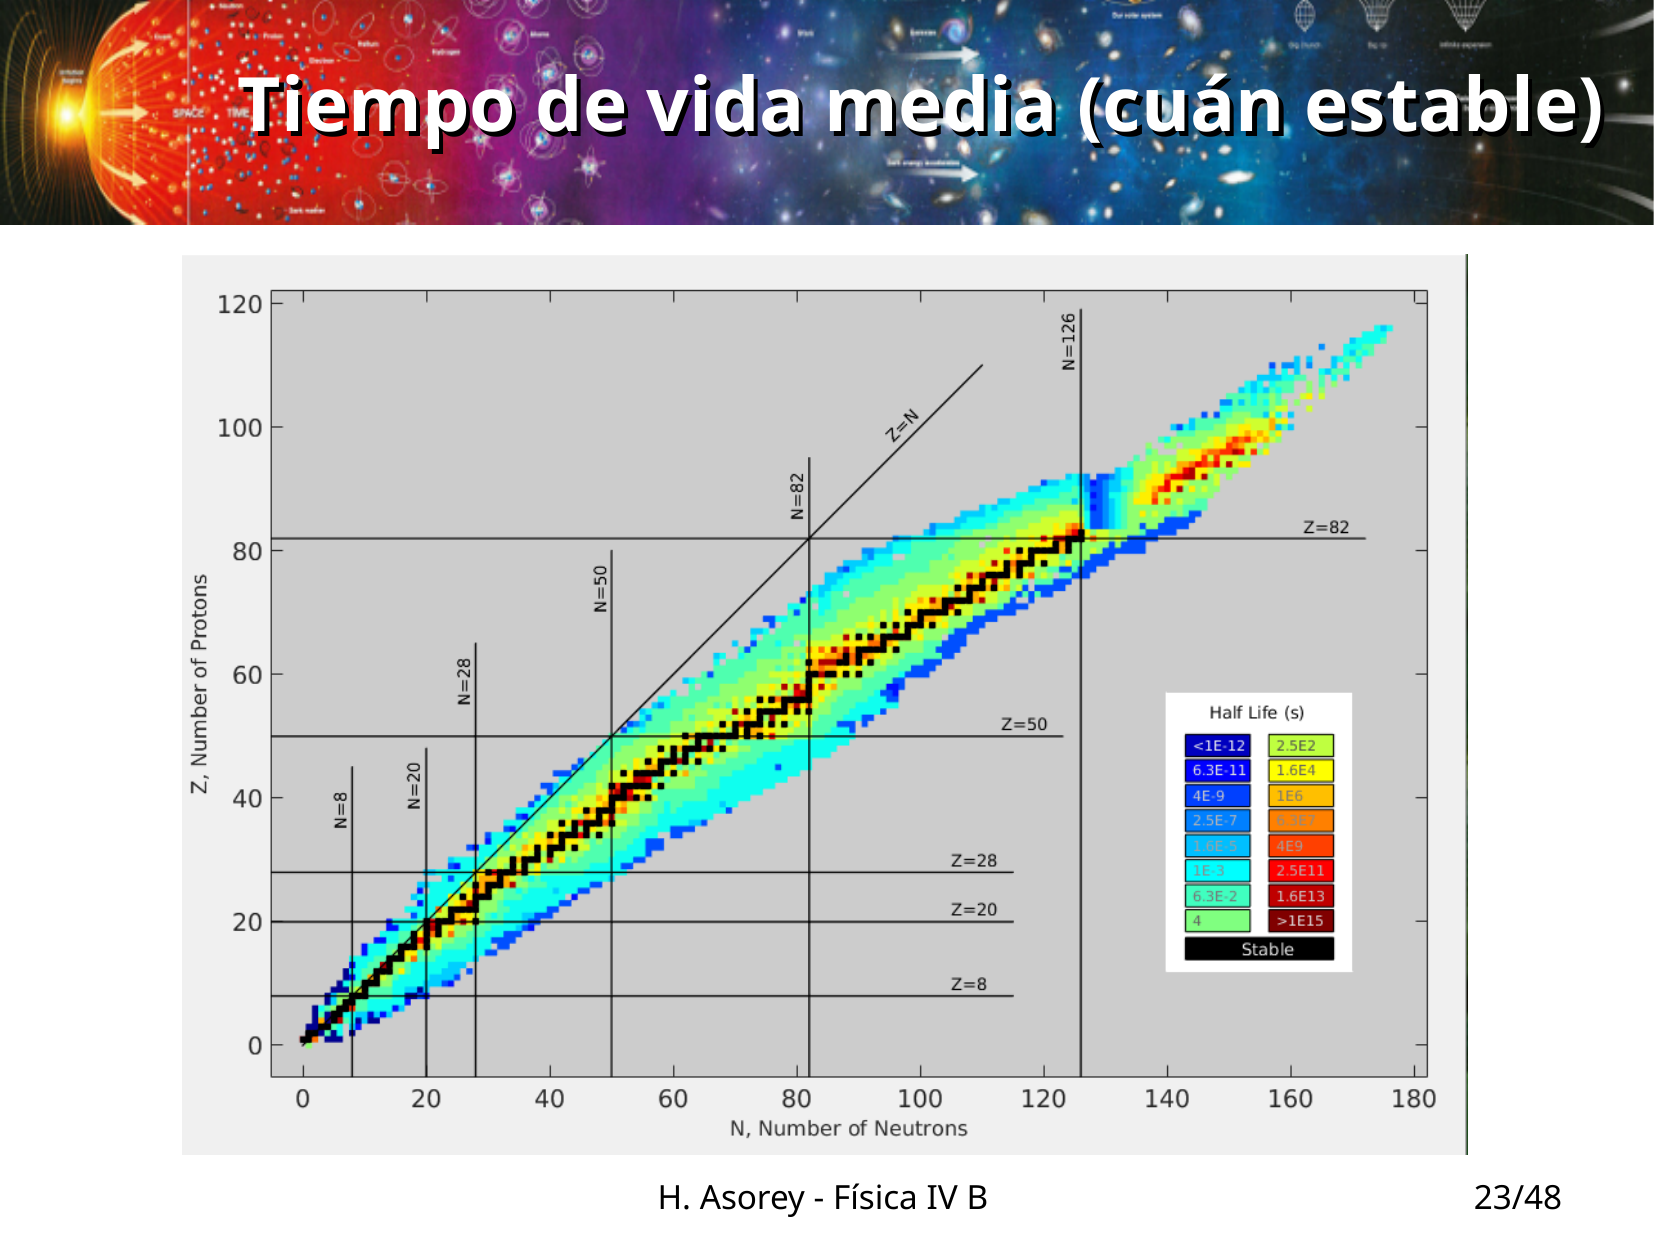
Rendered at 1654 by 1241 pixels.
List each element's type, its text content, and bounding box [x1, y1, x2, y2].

picture [0, 0, 1654, 225]
picture [182, 254, 1468, 1156]
title Tiempo de vida media (cuán estable) [45, 15, 1606, 191]
